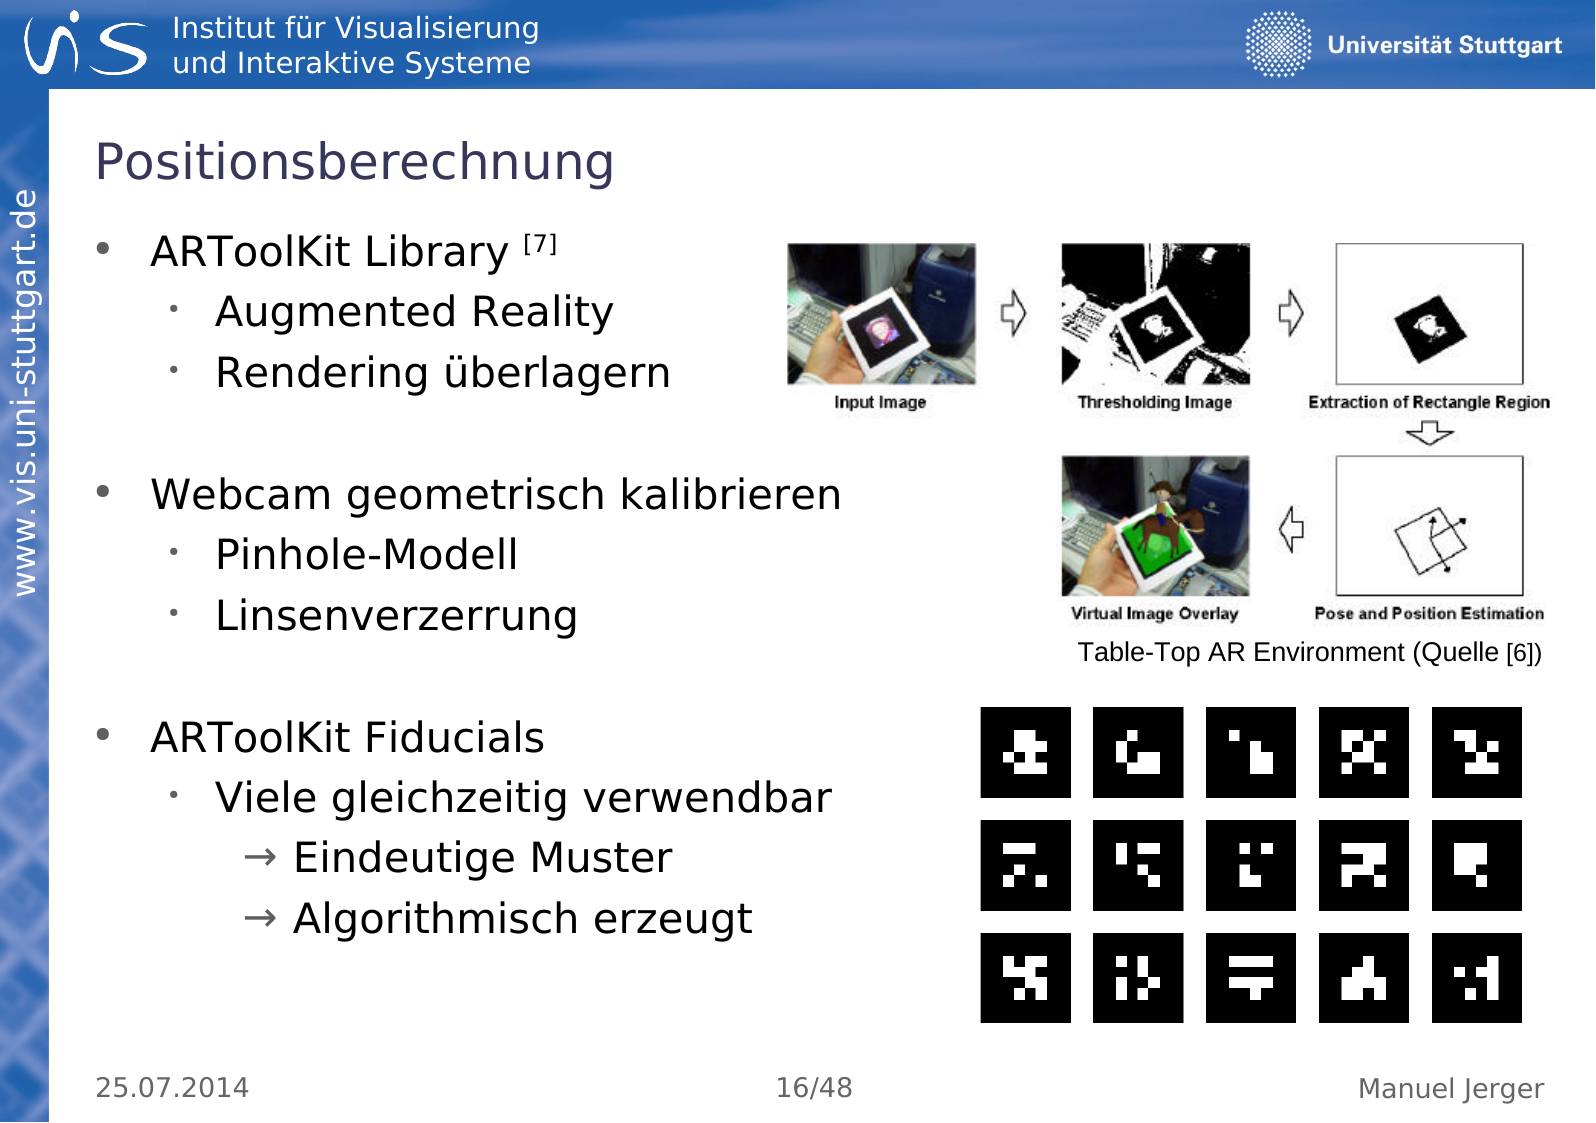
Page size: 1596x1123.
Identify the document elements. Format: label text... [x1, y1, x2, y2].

text_box Table-Top AR Environment (Quelle [6]) [1062, 627, 1560, 675]
picture [0, 0, 49, 1122]
title Positionsberechnung [94, 117, 1534, 201]
list ARToolKit Library [7] Augmented Reality Rendering überlagern Webcam geometrisch kalibrieren Pinhole-Modell Linsenverzerrung ARToolKit Fiducials Viele gleichzeitig verwendbar Eindeutige Muster Algorithmisch erzeugt [94, 224, 910, 1052]
picture [24, 0, 1596, 89]
picture [980, 707, 1530, 1023]
picture [910, 243, 1553, 628]
